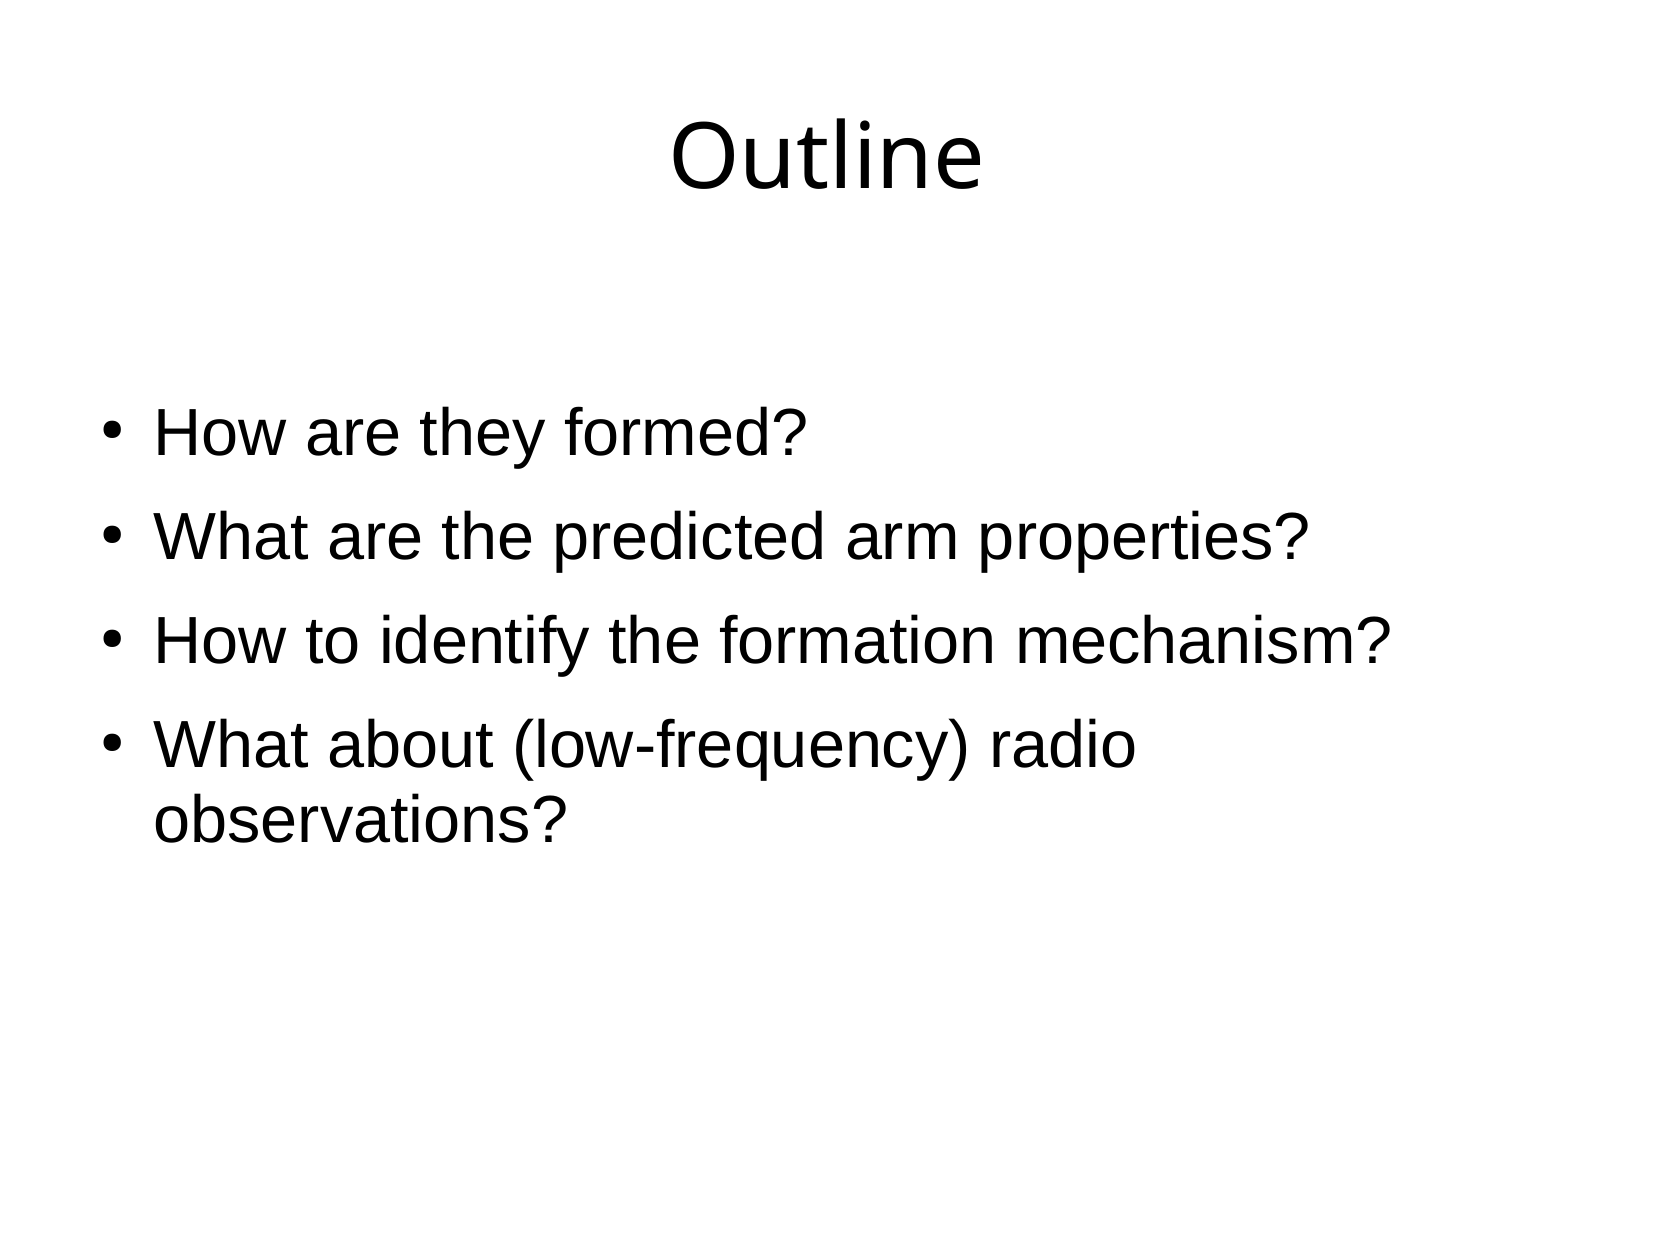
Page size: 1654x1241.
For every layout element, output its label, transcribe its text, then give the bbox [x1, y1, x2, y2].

list How are they formed? What are the predicted arm properties? How to identify the formation mechanism? What about (low-frequency) radio observations? [82, 290, 1571, 1010]
title Outline [82, 49, 1571, 257]
